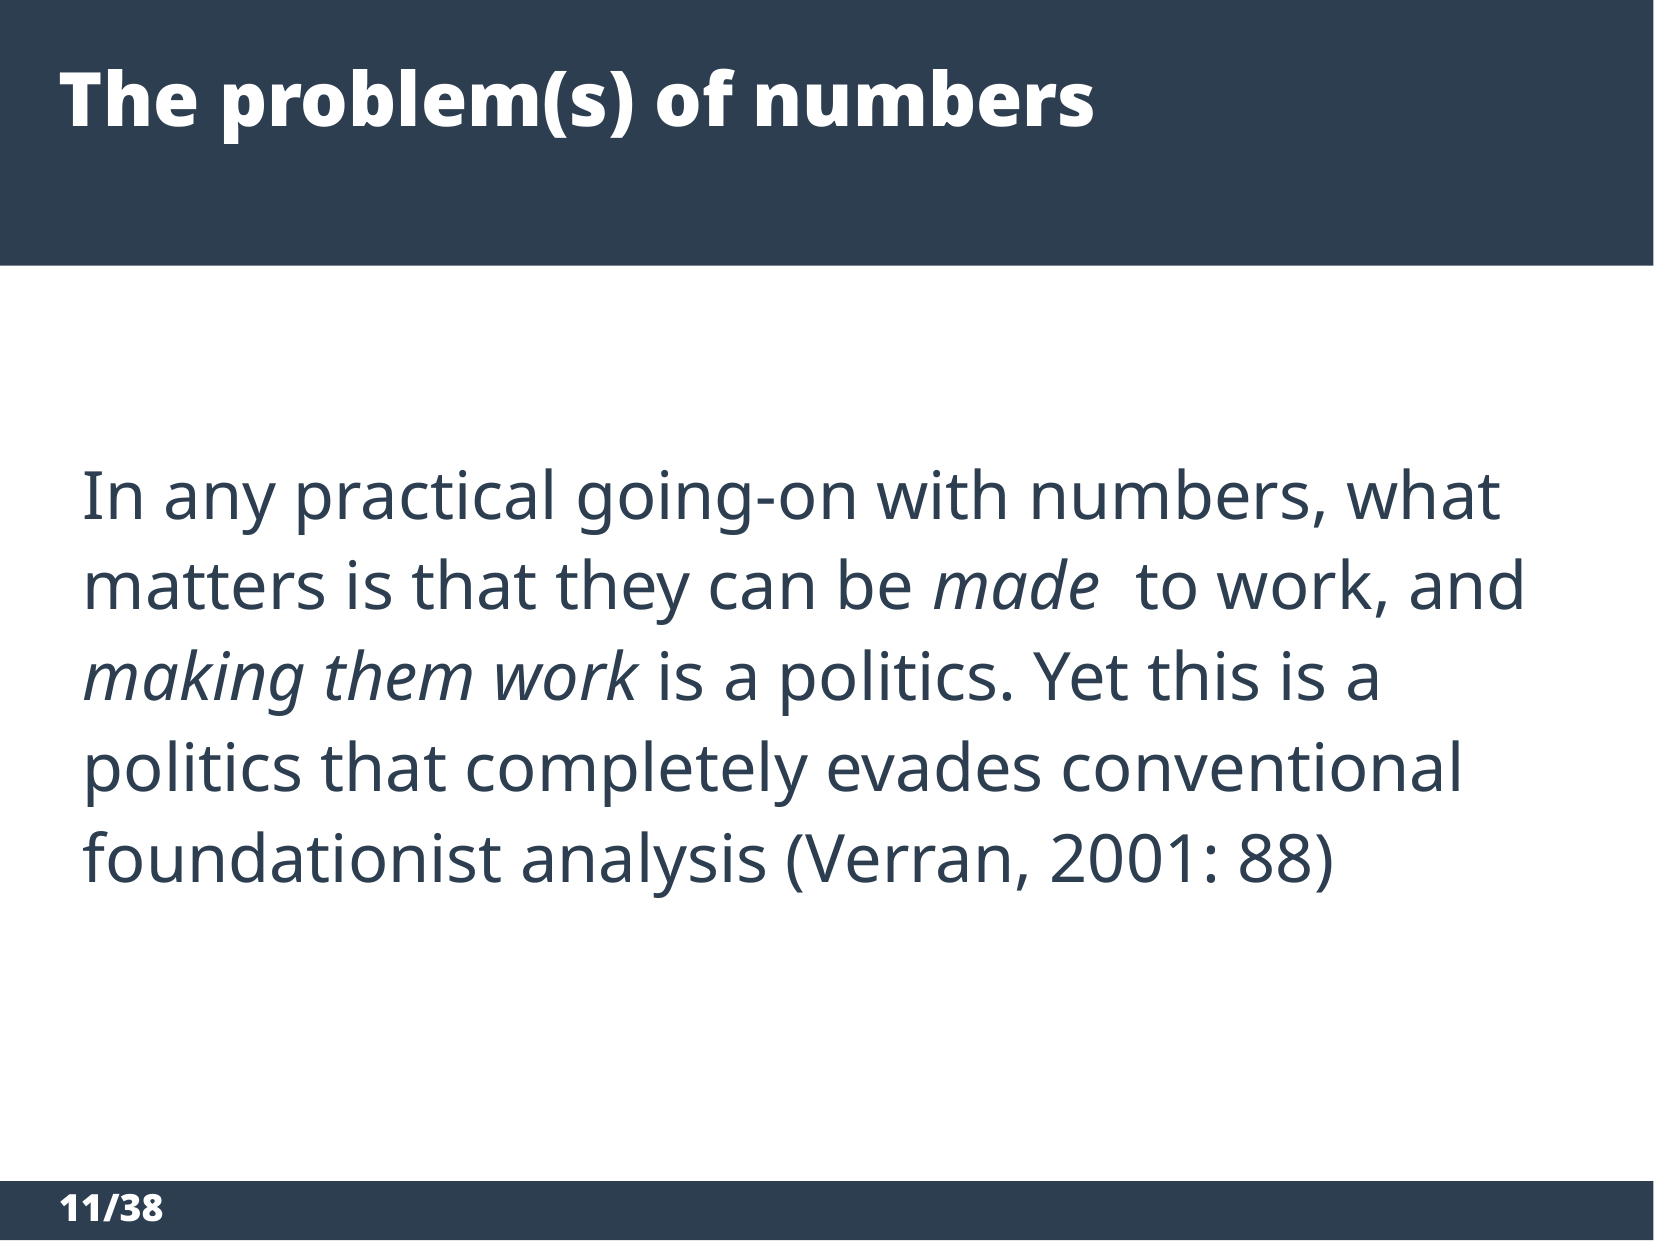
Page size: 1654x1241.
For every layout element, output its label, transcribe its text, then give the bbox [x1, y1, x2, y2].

title The problem(s) of numbers [59, 0, 1548, 201]
subtitle In any practical going-on with numbers, what matters is that they can be made to work, and making them work is a politics. Yet this is a politics that completely evades conventional foundationist analysis (Verran, 2001: 88) [82, 377, 1619, 1063]
